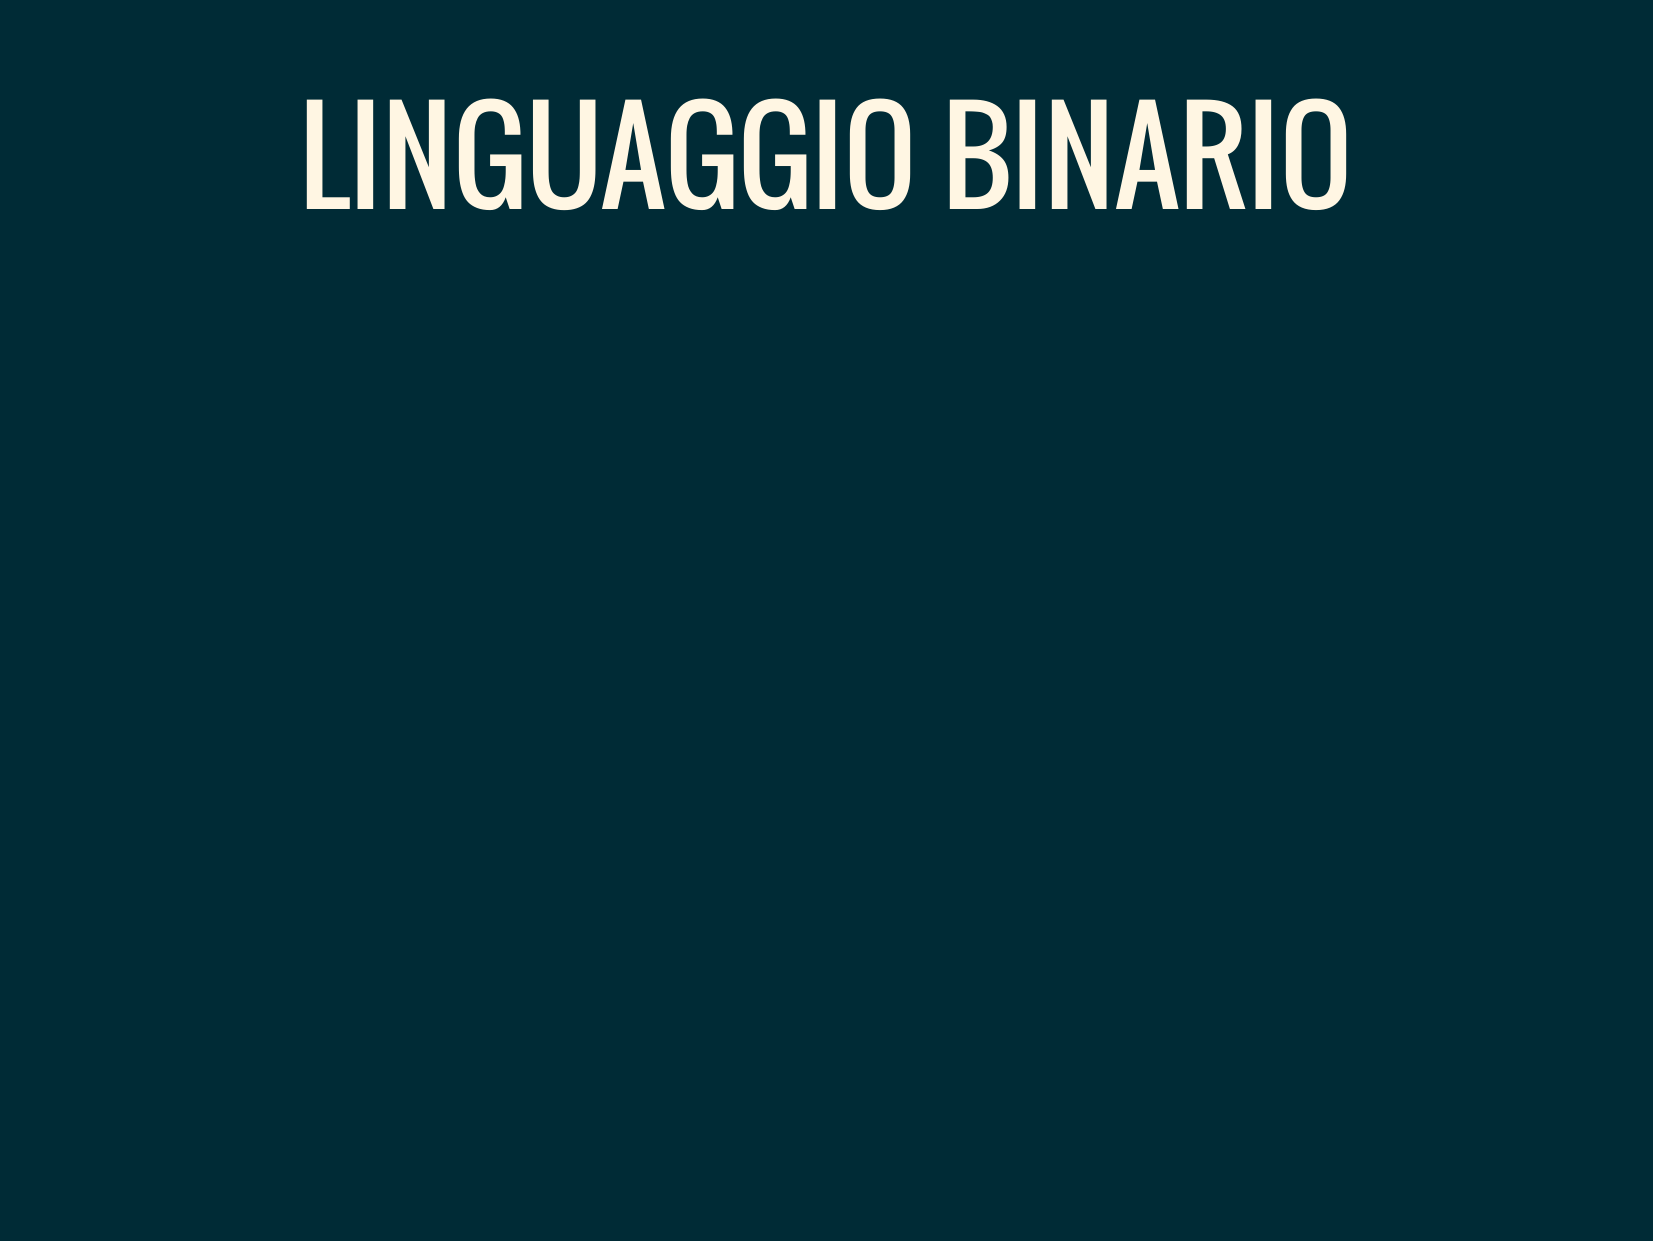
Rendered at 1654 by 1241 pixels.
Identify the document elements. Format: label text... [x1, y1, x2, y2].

title Linguaggio binario [82, 49, 1571, 257]
